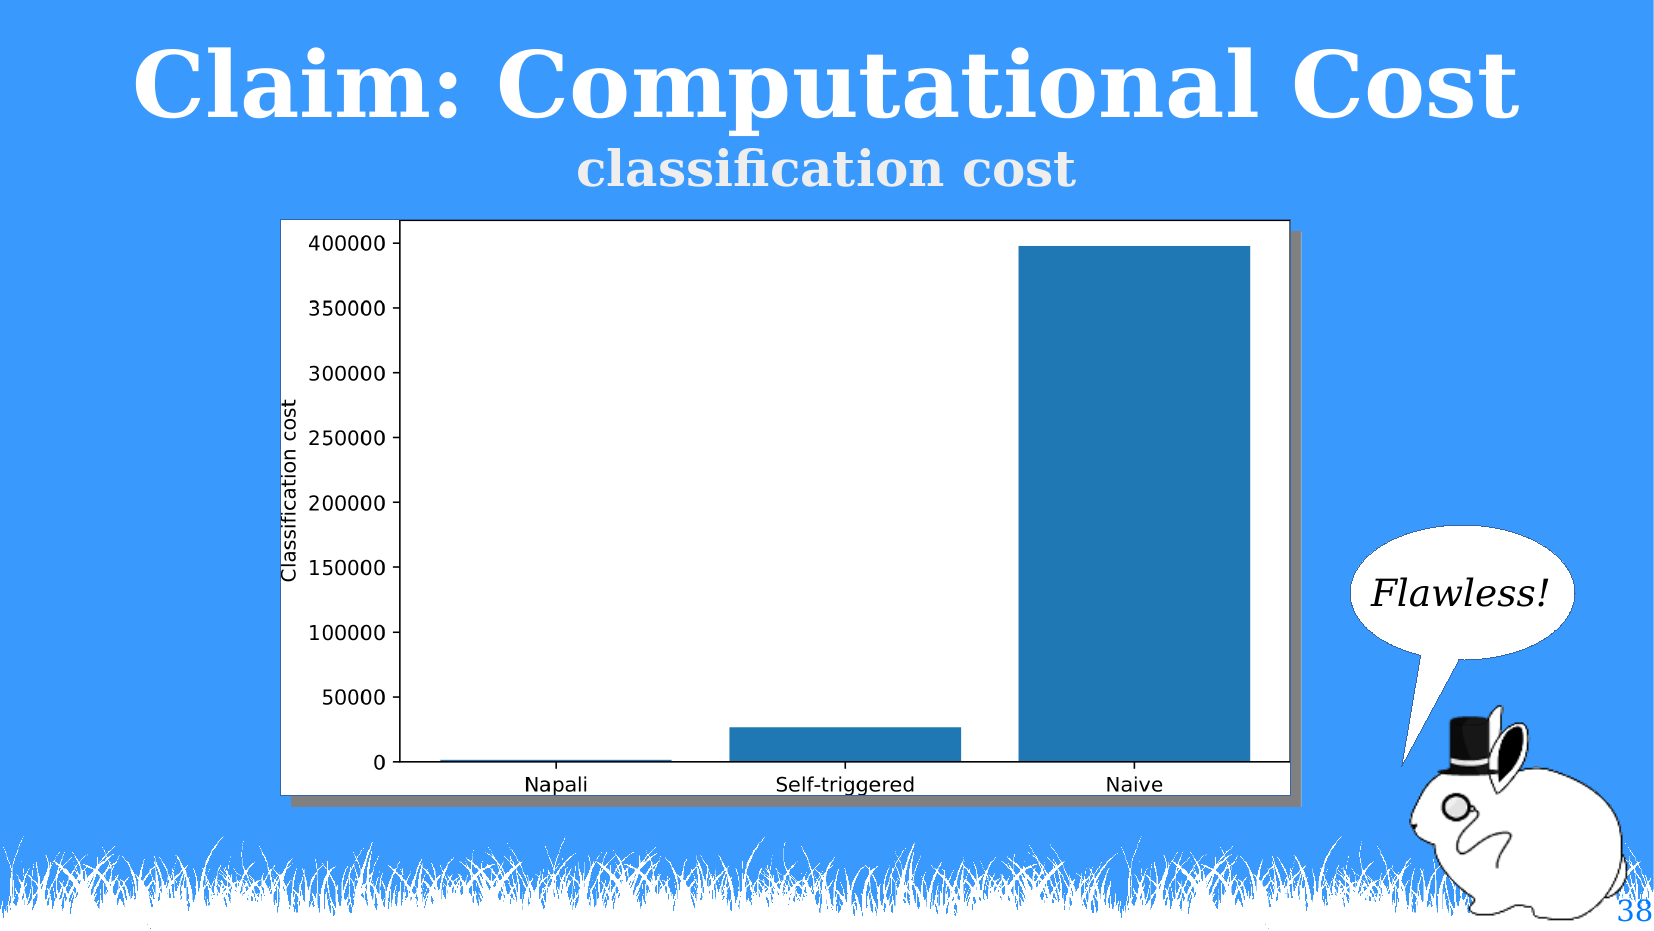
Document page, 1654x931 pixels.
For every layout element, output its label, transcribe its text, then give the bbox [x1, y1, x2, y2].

text_box [1360, 525, 1565, 564]
text_box [1362, 623, 1563, 693]
text_box [1350, 570, 1356, 615]
picture [0, 0, 1654, 931]
text_box [1567, 567, 1576, 618]
title Claim: Computational Cost classification cost [82, 31, 1571, 199]
text_box Flawless! [1356, 564, 1567, 623]
